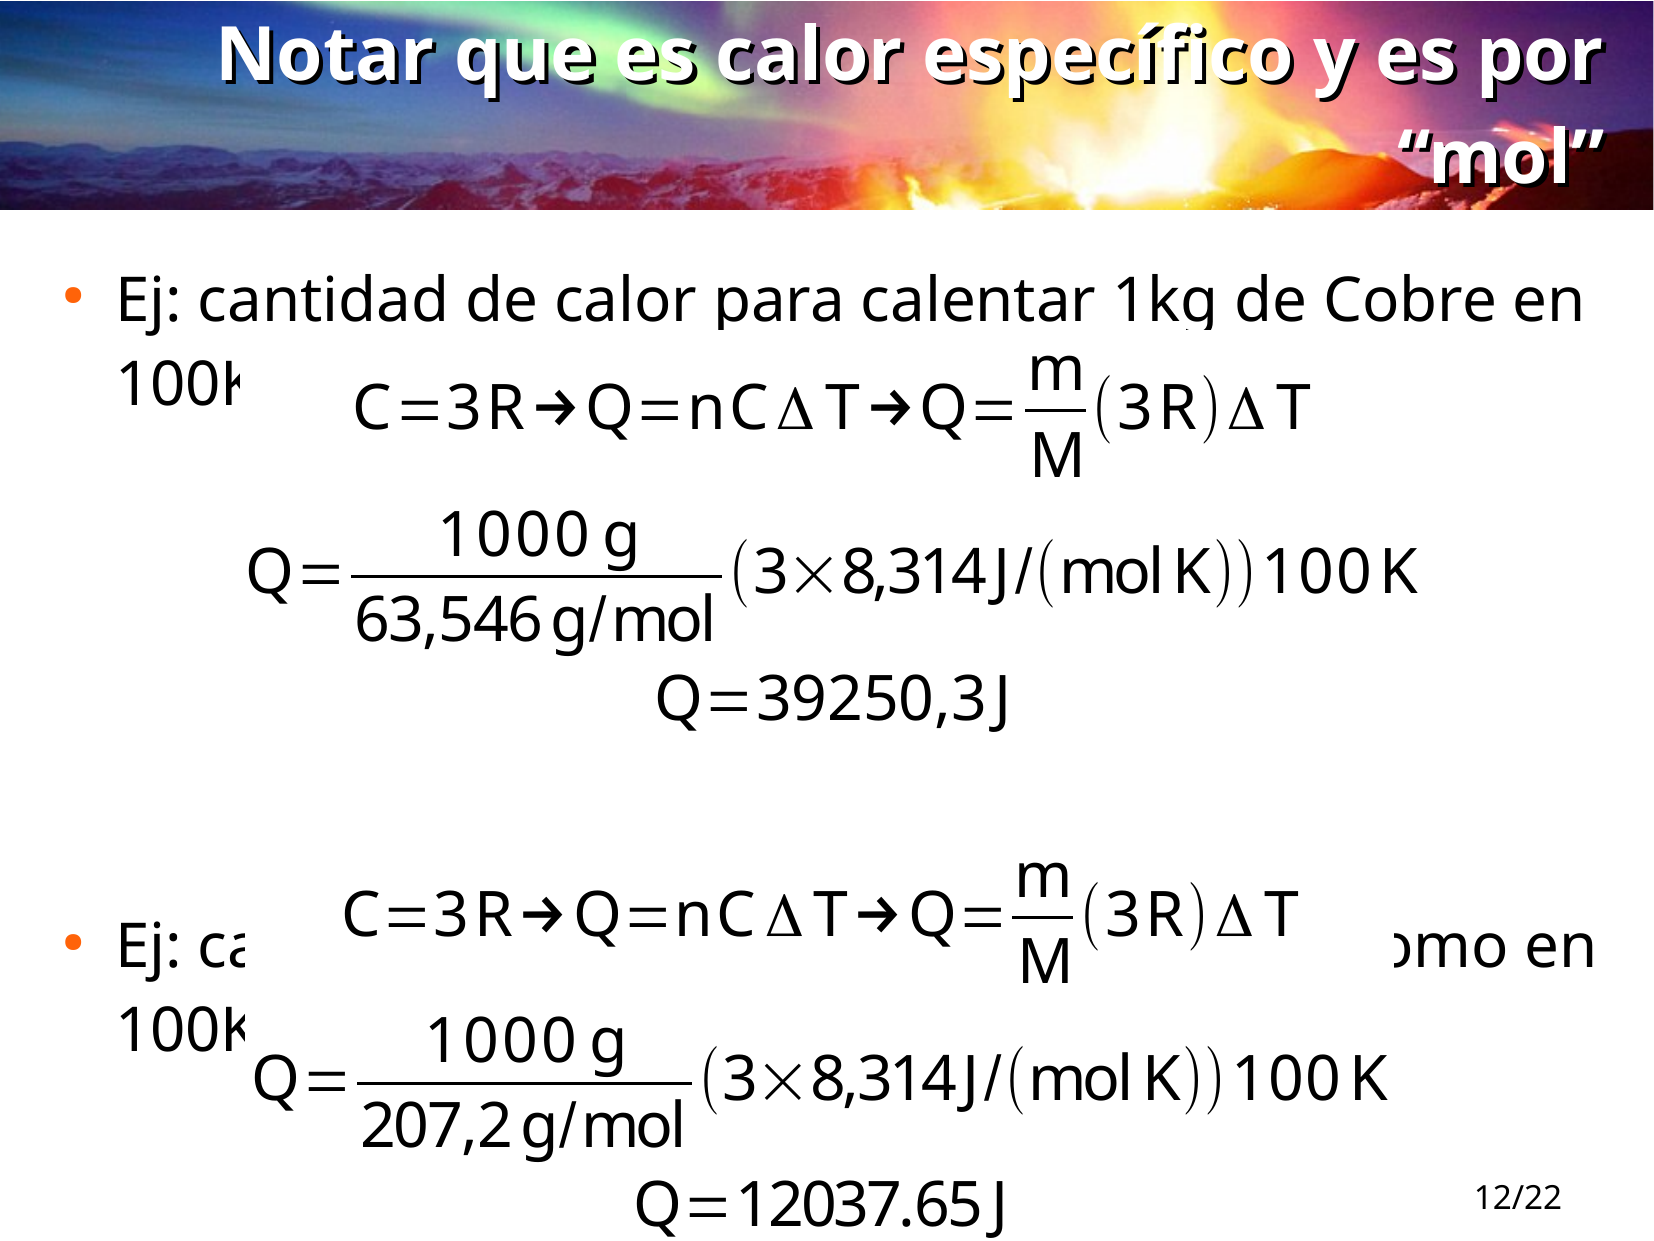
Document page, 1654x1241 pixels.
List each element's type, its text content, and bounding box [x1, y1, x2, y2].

chart [239, 330, 1425, 737]
picture [0, 1, 1654, 210]
title Notar que es calor específico y es por “mol” [45, 15, 1606, 191]
chart [245, 837, 1395, 1241]
list Ej: cantidad de calor para calentar 1kg de Cobre en 100K Ej: cantidad de calor para calentar 1kg de Plomo en 100K [45, 255, 1606, 1156]
